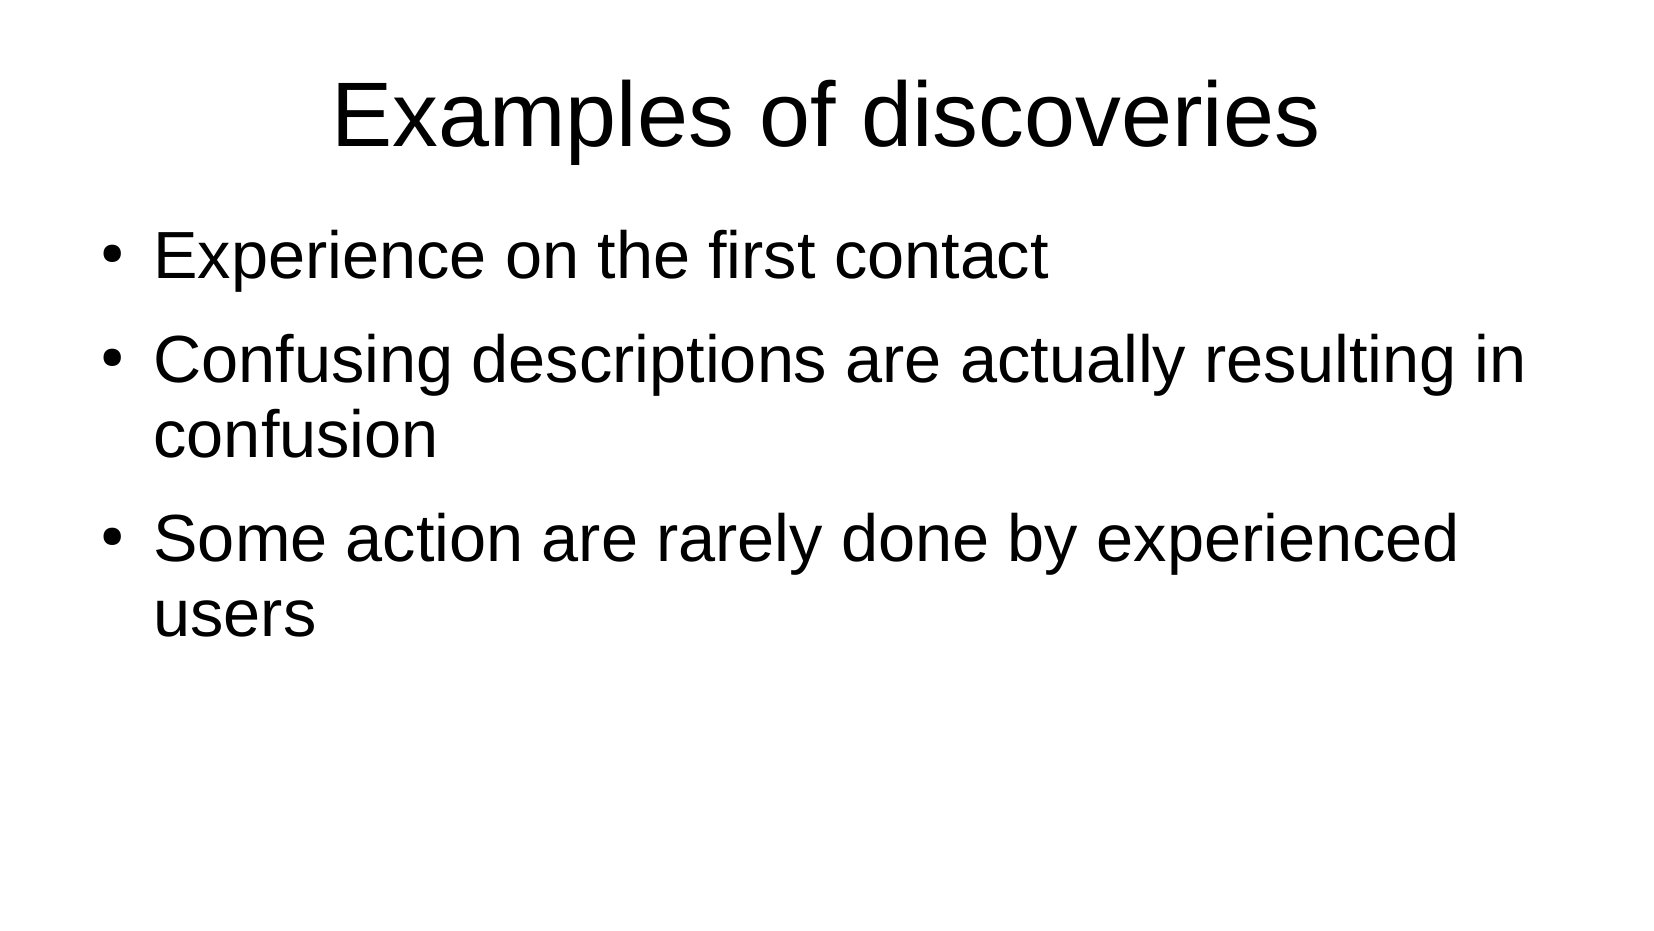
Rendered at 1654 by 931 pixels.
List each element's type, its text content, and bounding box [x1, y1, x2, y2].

list Experience on the first contact Confusing descriptions are actually resulting in confusion Some action are rarely done by experienced users [82, 217, 1571, 758]
title Examples of discoveries [82, 37, 1571, 193]
